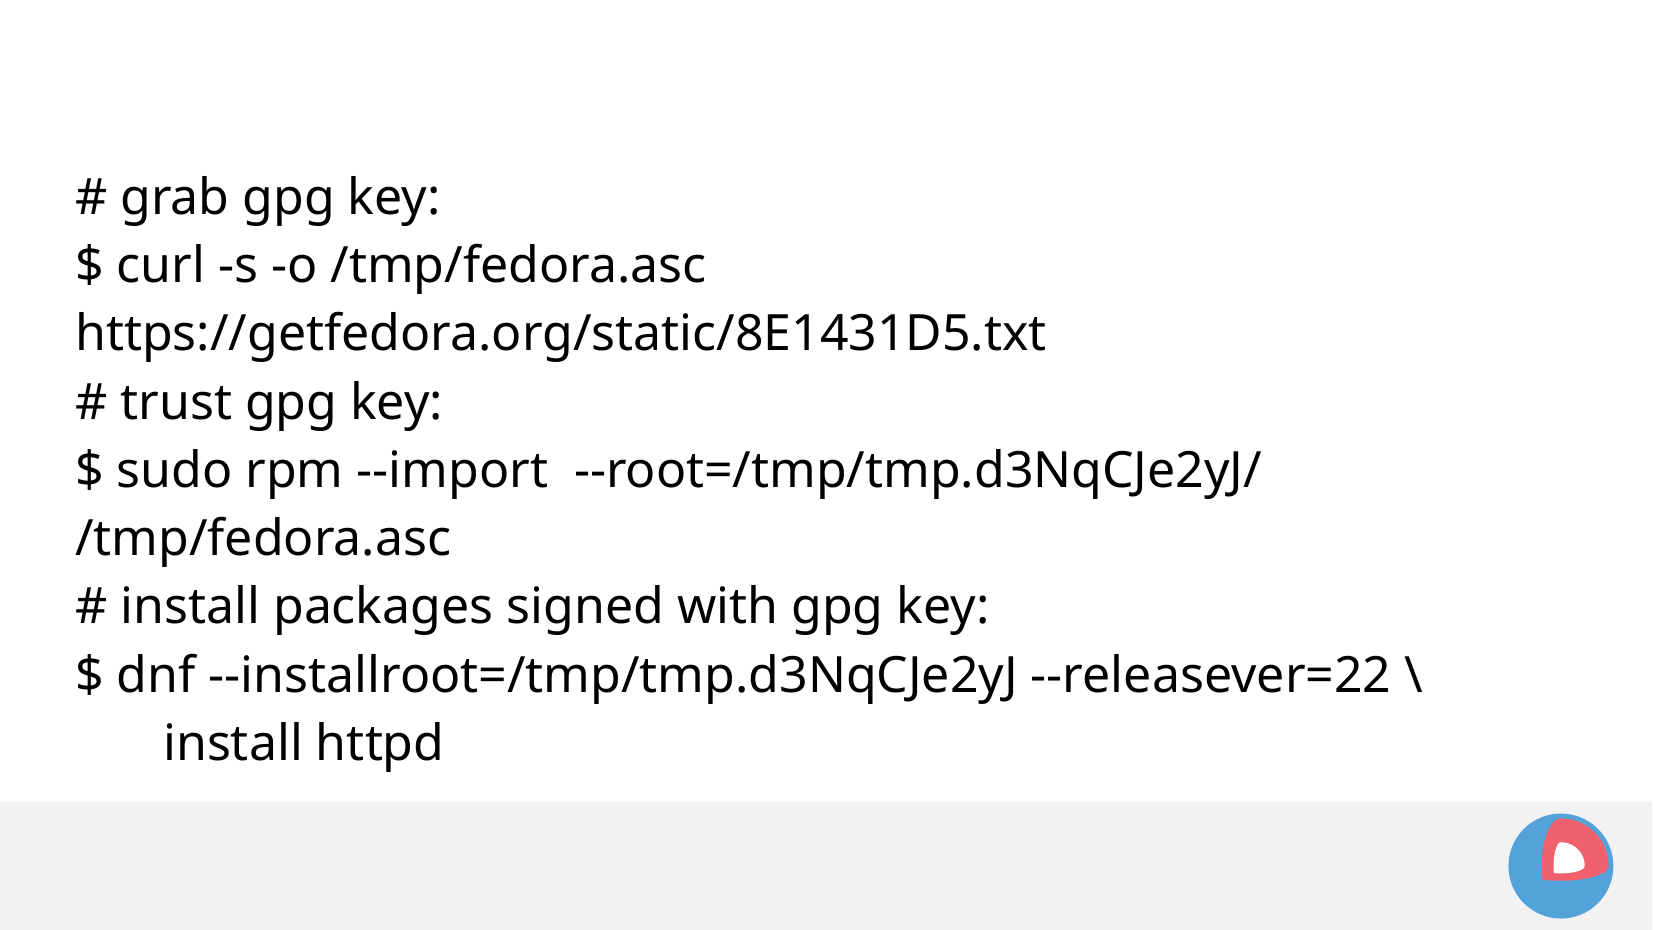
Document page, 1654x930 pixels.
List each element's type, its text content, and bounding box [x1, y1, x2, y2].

text_box # grab gpg key: $ curl -s -o /tmp/fedora.asc https://getfedora.org/static/8E1431D5.txt # trust gpg key: $ sudo rpm --import --root=/tmp/tmp.d3NqCJe2yJ/ /tmp/fedora.asc # install packages signed with gpg key: $ dnf --installroot=/tmp/tmp.d3NqCJe2yJ --releasever=22 \ install httpd [60, 153, 1568, 610]
